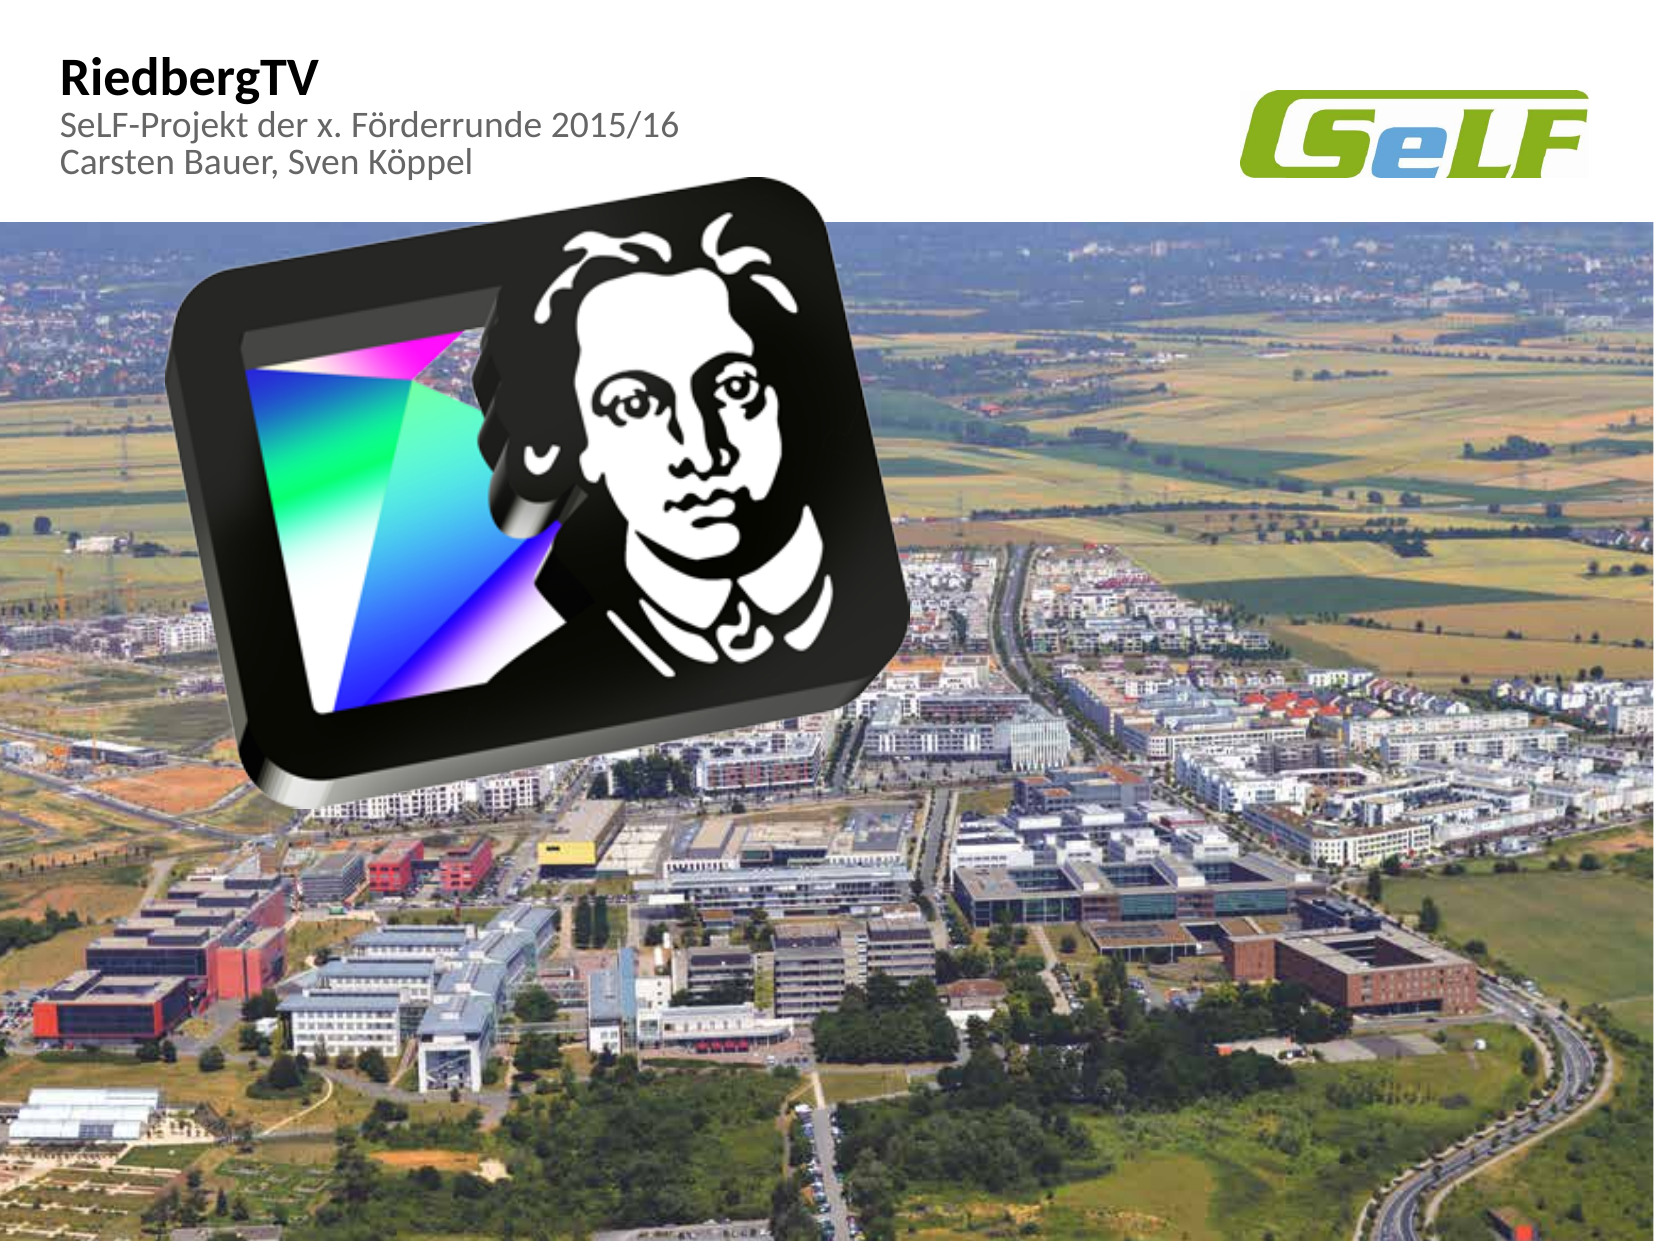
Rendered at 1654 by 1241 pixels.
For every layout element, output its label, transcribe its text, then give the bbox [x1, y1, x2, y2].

picture [1240, 90, 1589, 178]
text_box RiedbergTV SeLF-Projekt der x. Förderrunde 2015/16 Carsten Bauer, Sven Köppel [45, 47, 695, 193]
picture [0, 177, 1654, 1241]
